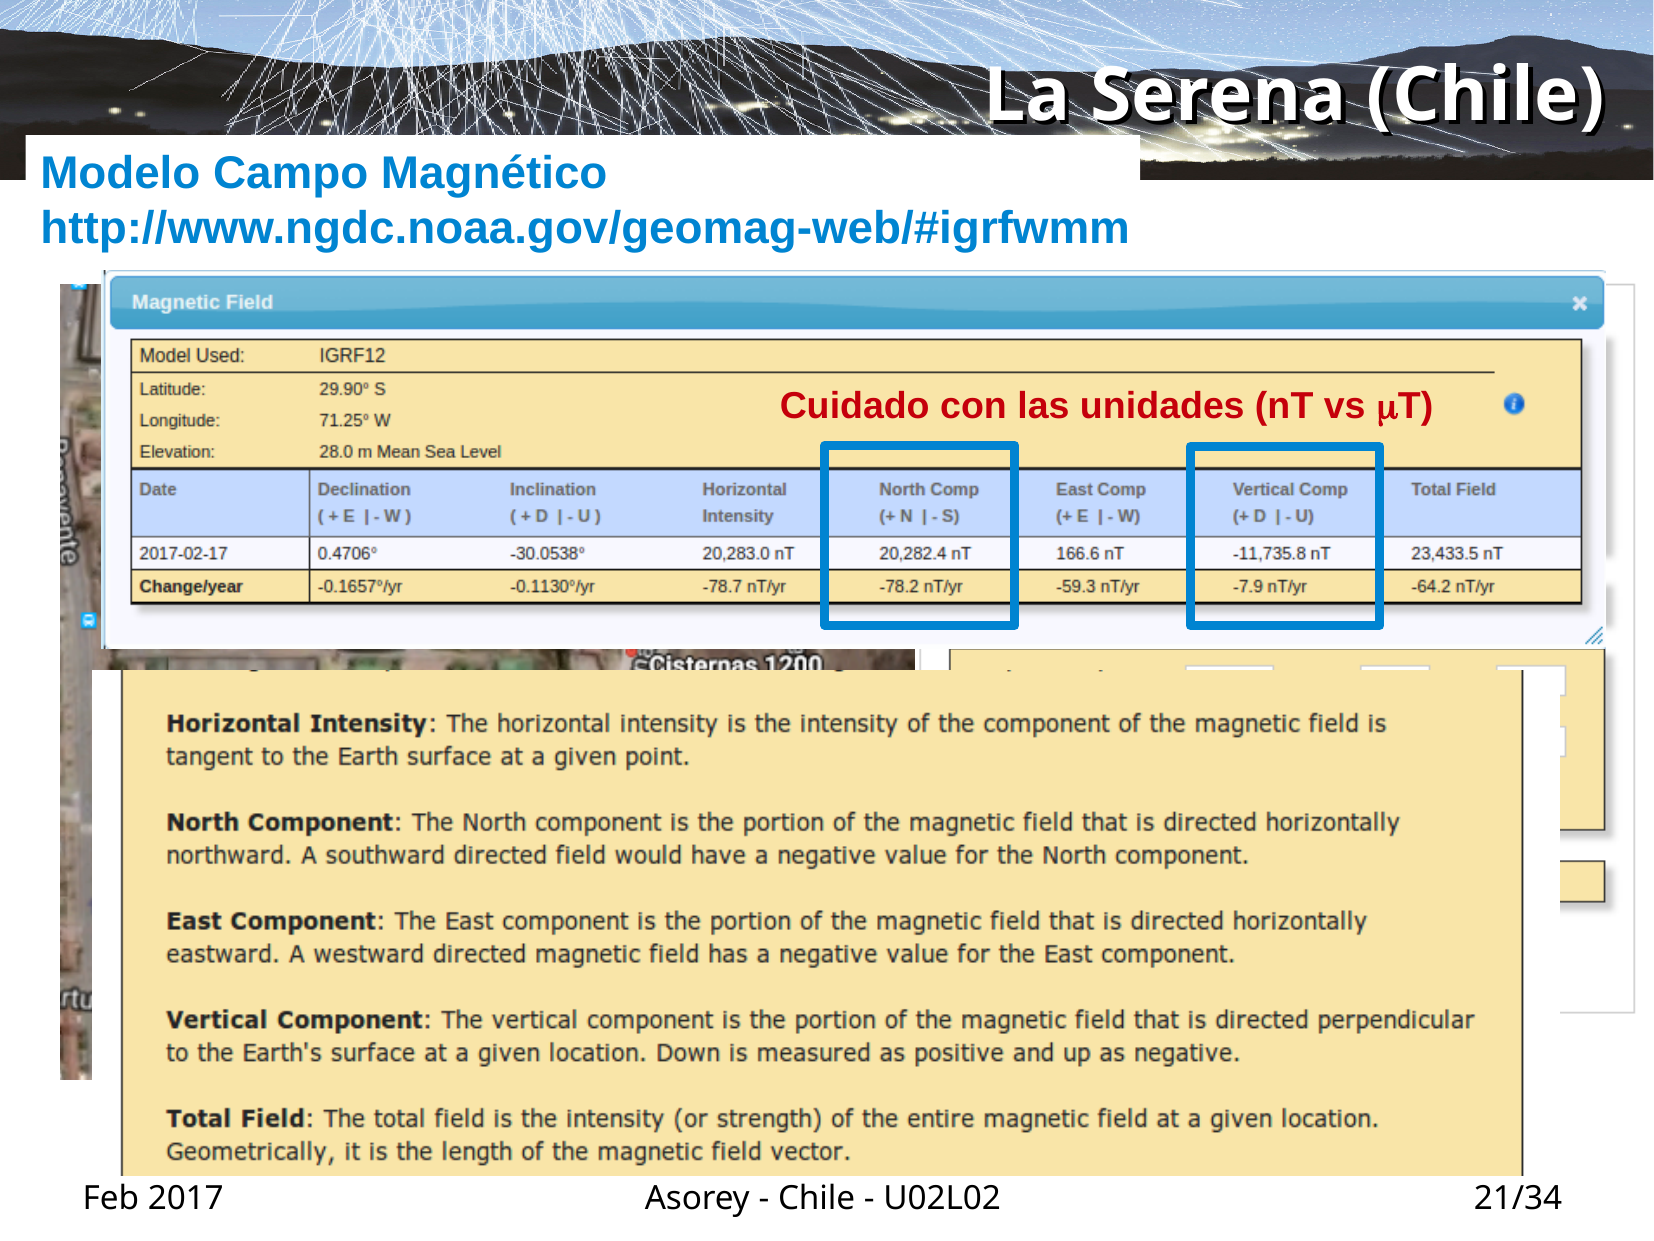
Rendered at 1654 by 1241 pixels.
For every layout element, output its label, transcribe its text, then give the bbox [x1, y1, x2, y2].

text_box Cuidado con las unidades (nT vs mT) [765, 376, 1456, 481]
picture [0, 0, 1654, 180]
picture [60, 270, 1640, 1176]
title La Serena (Chile) [45, 15, 1606, 166]
text_box Modelo Campo Magnético http://www.ngdc.noaa.gov/geomag-web/#igrfwmm [25, 135, 1141, 252]
